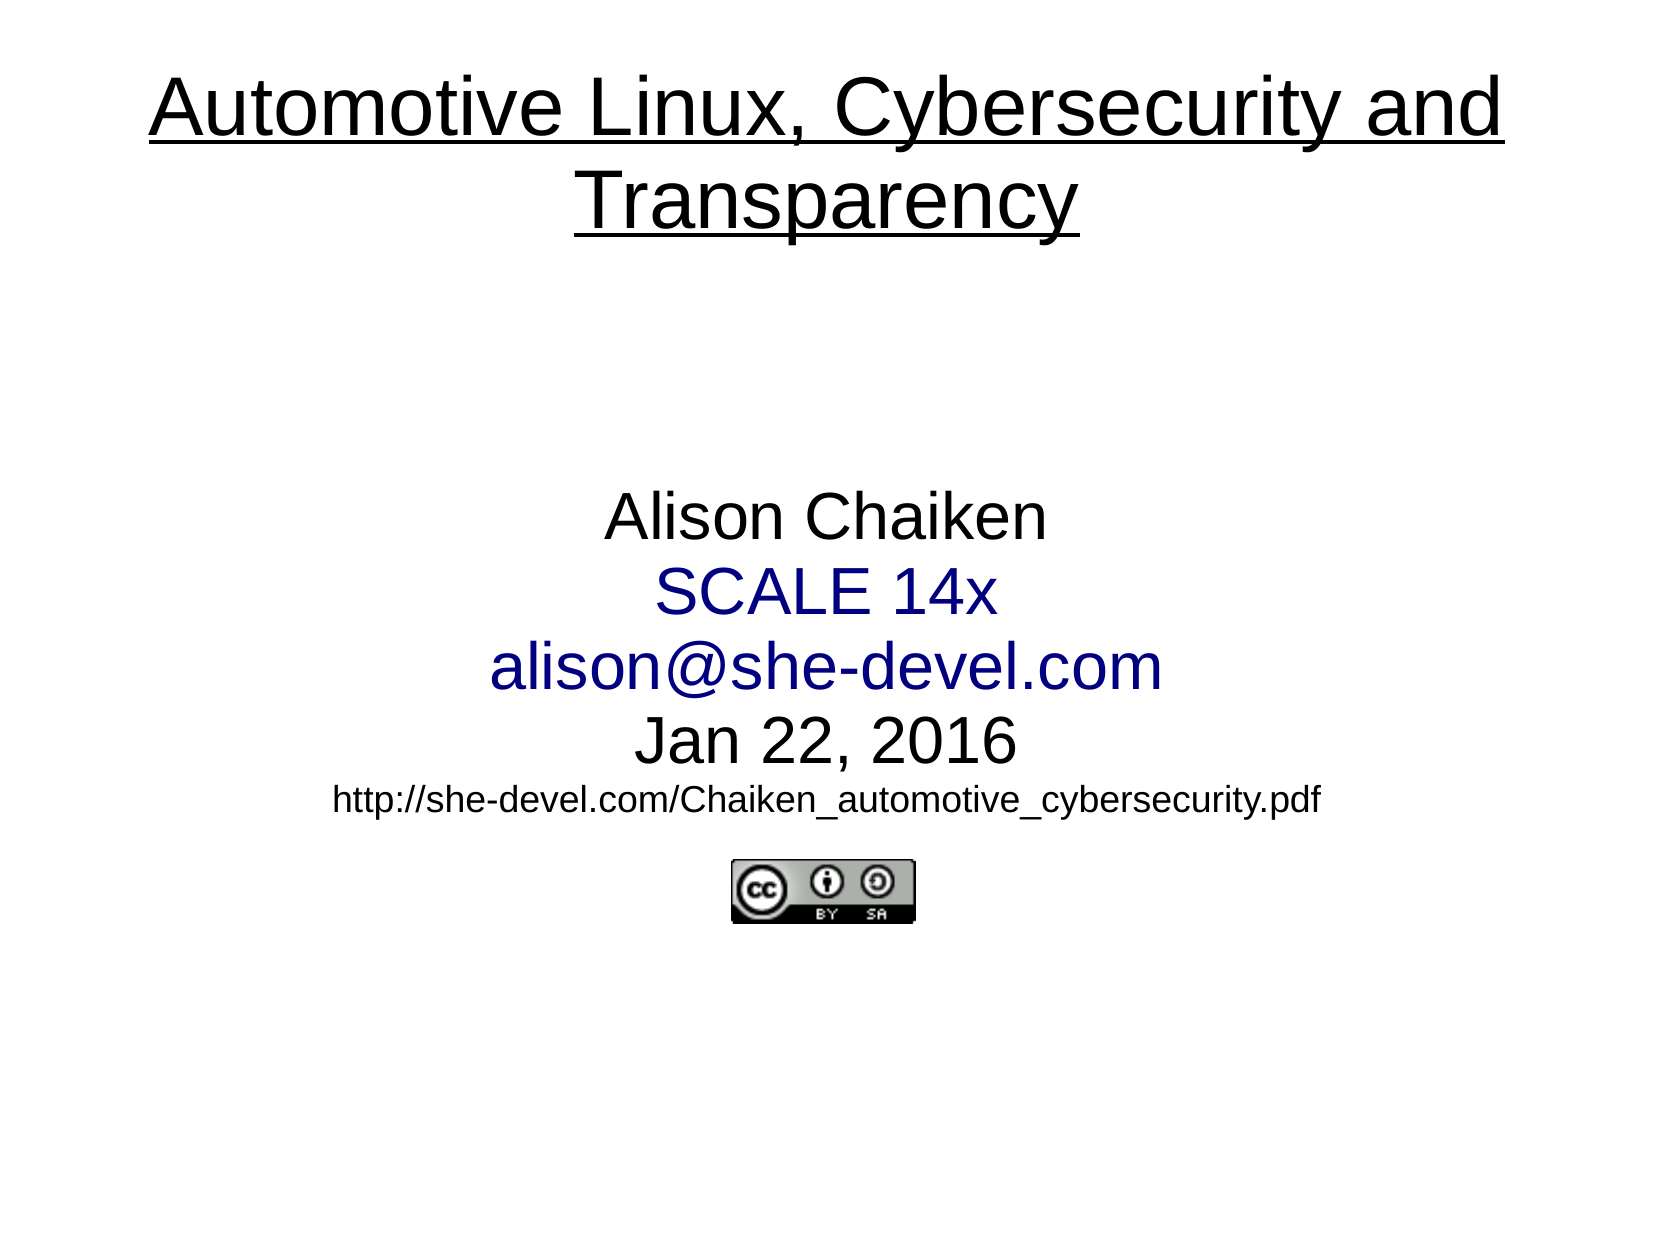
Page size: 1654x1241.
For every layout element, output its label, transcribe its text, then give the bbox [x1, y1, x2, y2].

title Automotive Linux, Cybersecurity and Transparency [82, 49, 1571, 257]
subtitle Alison Chaiken SCALE 14x alison@she-devel.com Jan 22, 2016 http://she-devel.com/Chaiken_automotive_cybersecurity.pdf [82, 290, 1571, 1010]
picture [731, 859, 916, 924]
